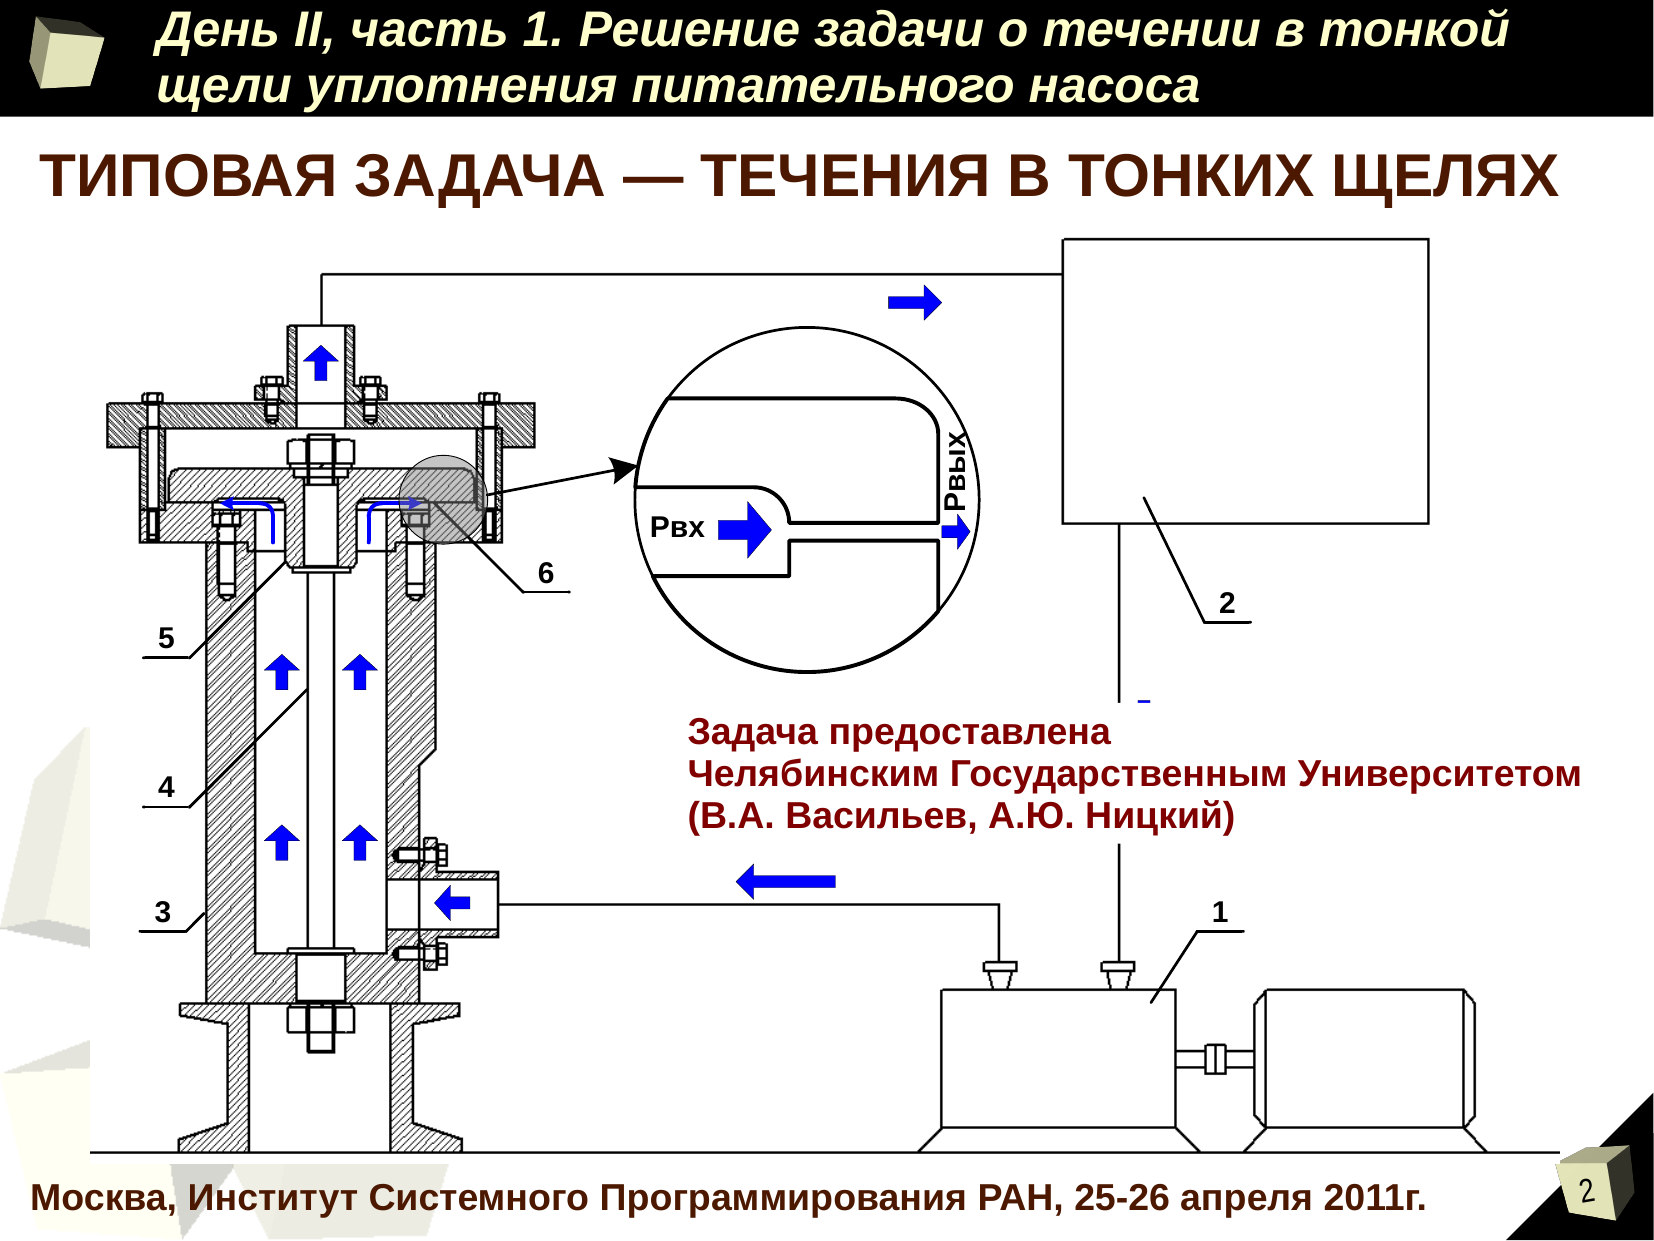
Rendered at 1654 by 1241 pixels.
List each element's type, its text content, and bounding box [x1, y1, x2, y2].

text_box Задача предоставлена Челябинским Государственным Университетом (В.А. Васильев, А.Ю. Ницкий) [672, 702, 1595, 844]
picture [464, 1193, 472, 1198]
picture [0, 206, 1561, 1241]
text_box ТИПОВАЯ ЗАДАЧА — ТЕЧЕНИЯ В ТОНКИХ ЩЕЛЯХ [24, 134, 1625, 225]
